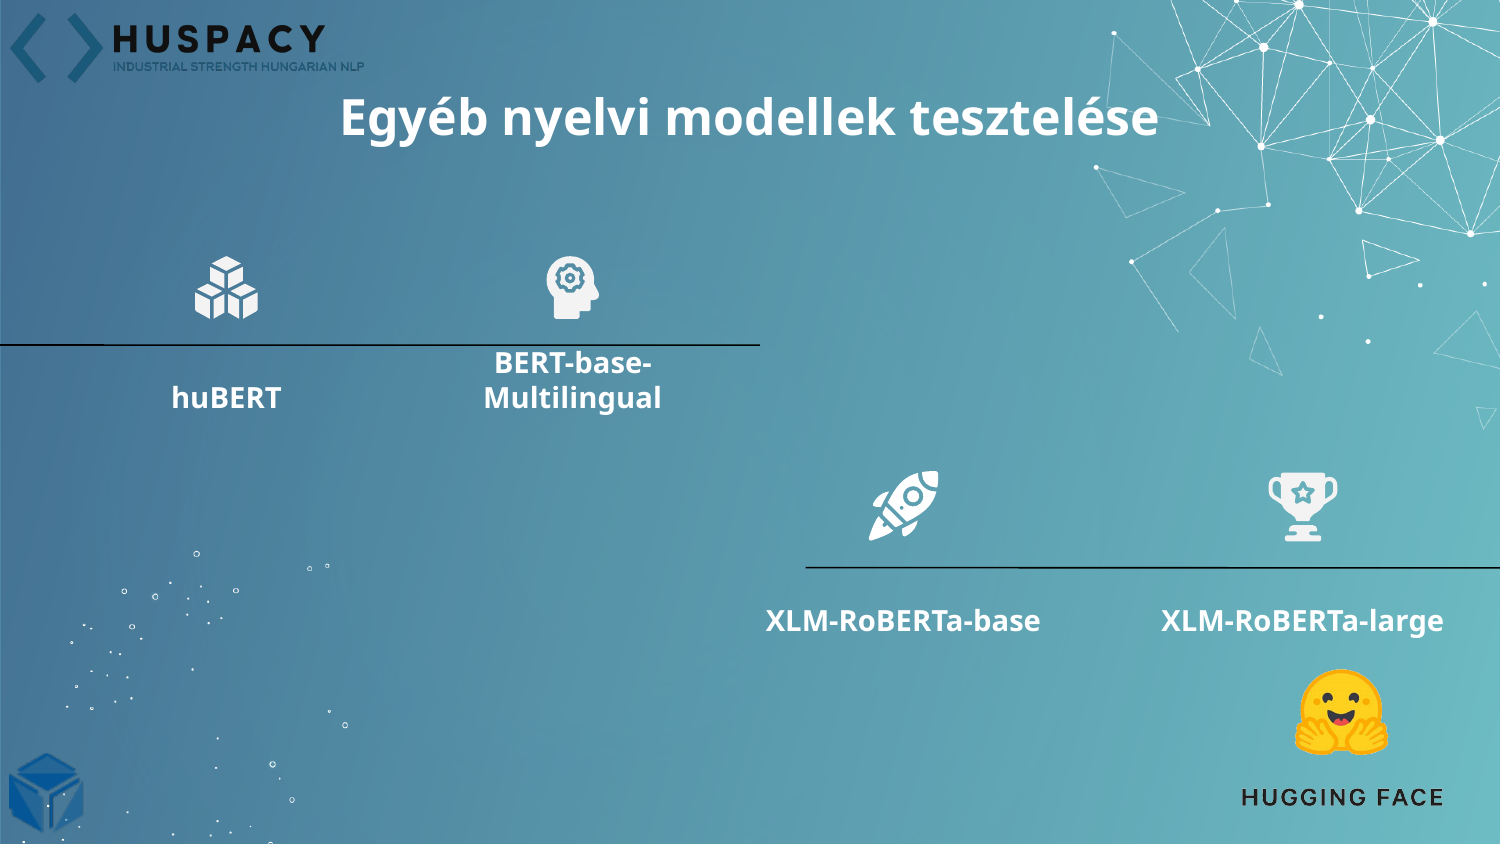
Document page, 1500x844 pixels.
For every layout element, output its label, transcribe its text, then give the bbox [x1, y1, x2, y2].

text_box [196, 283, 223, 297]
text_box [1284, 525, 1322, 542]
text_box [882, 506, 904, 528]
text_box [243, 292, 258, 319]
text_box [213, 294, 225, 319]
text_box [887, 472, 937, 522]
title huBERT [80, 358, 373, 429]
title BERT-base-Multilingual [390, 358, 755, 429]
text_box [211, 256, 242, 271]
text_box [873, 491, 890, 508]
title Egyéb nyelvi modellek tesztelése [322, 70, 1178, 162]
text_box [228, 266, 243, 289]
title XLM-RoBERTa-base [744, 582, 1063, 653]
text_box [228, 294, 240, 319]
text_box [195, 292, 210, 319]
text_box [922, 471, 939, 488]
text_box [210, 266, 225, 289]
title XLM-RoBERTa-large [1133, 581, 1473, 652]
picture [0, 0, 1500, 844]
text_box [902, 520, 918, 537]
text_box [868, 516, 894, 541]
text_box [230, 283, 256, 297]
text_box [546, 256, 600, 319]
text_box [1268, 472, 1338, 522]
